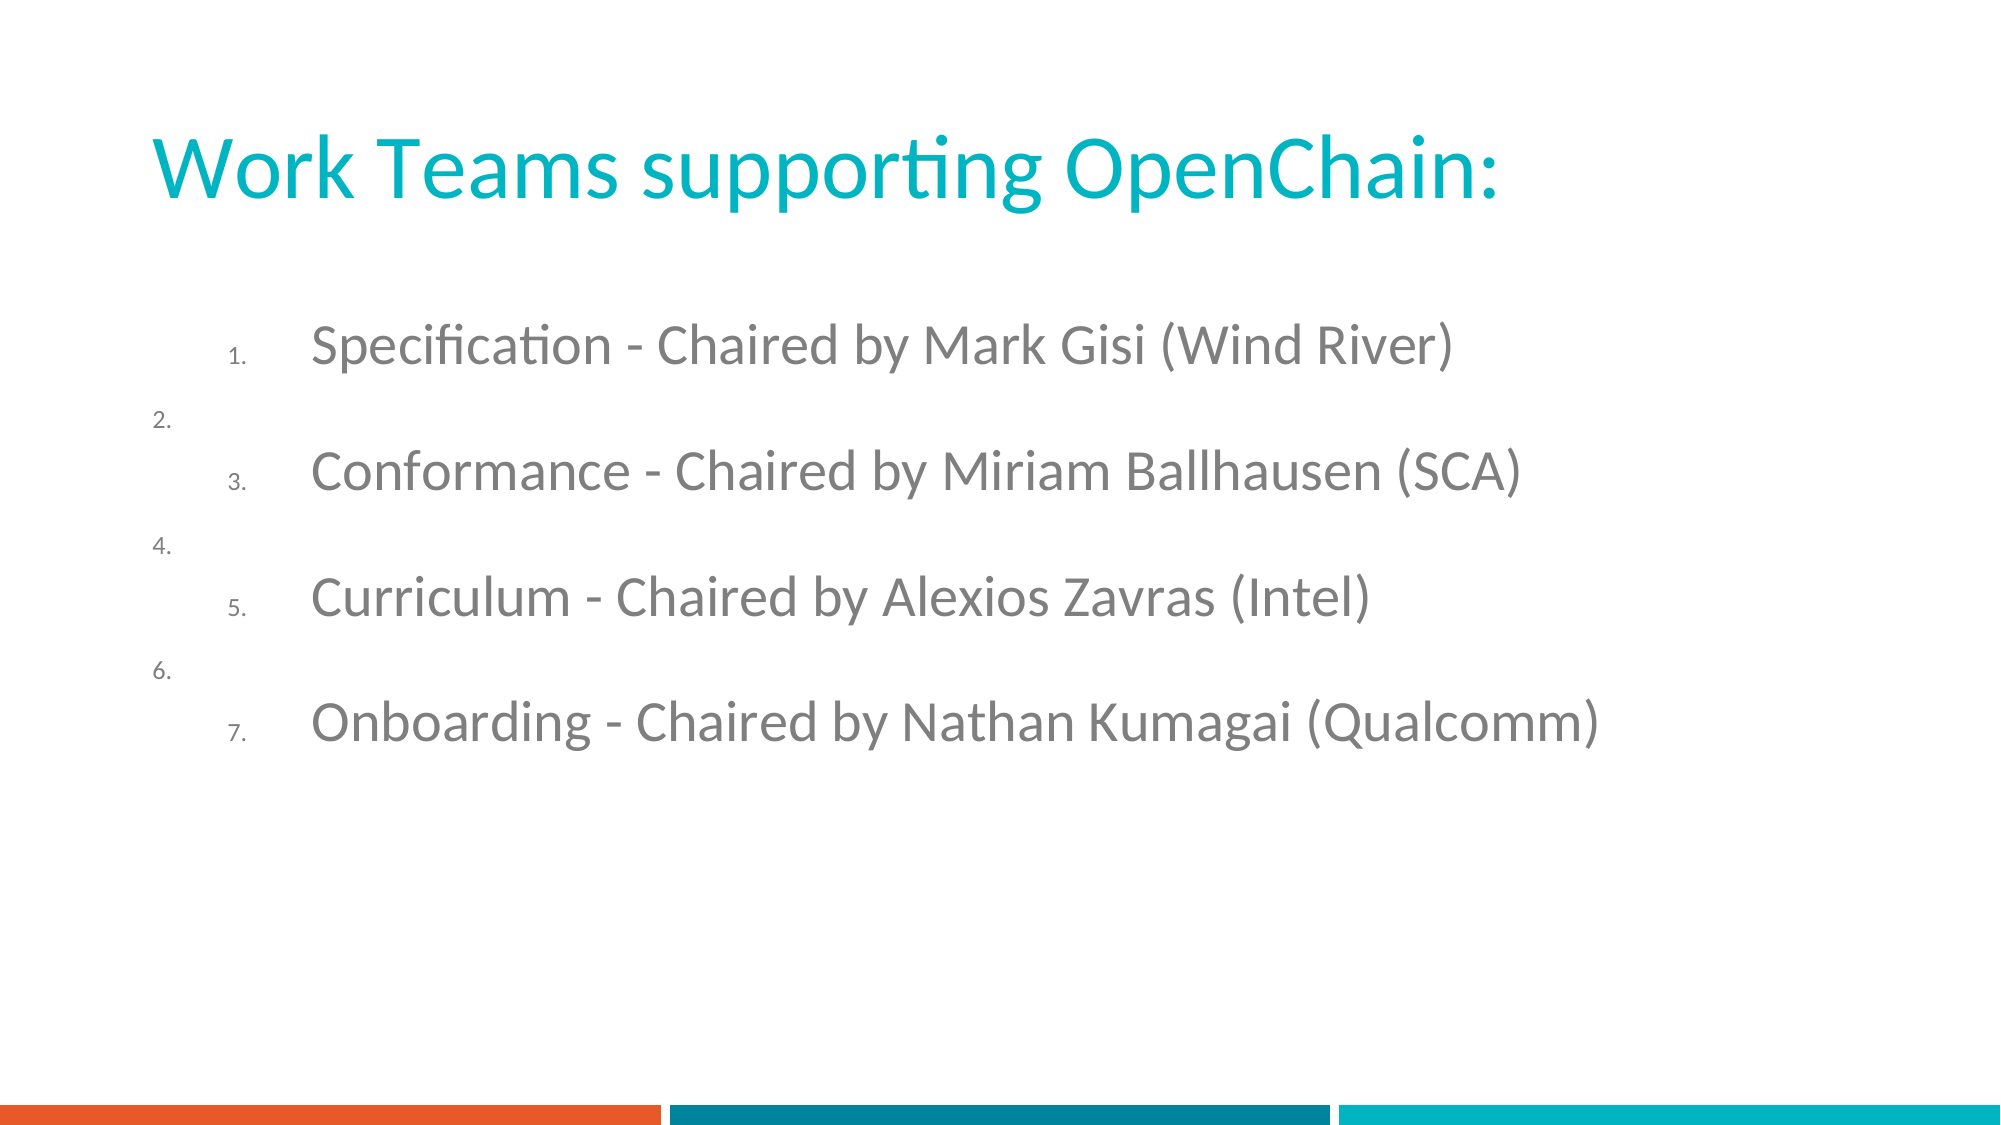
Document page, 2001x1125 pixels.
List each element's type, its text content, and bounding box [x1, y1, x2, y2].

title Work Teams supporting OpenChain: [137, 59, 1863, 278]
list Specification - Chaired by Mark Gisi (Wind River) Conformance - Chaired by Miriam Ballhausen (SCA) Curriculum - Chaired by Alexios Zavras (Intel) Onboarding - Chaired by Nathan Kumagai (Qualcomm) [137, 299, 1863, 928]
